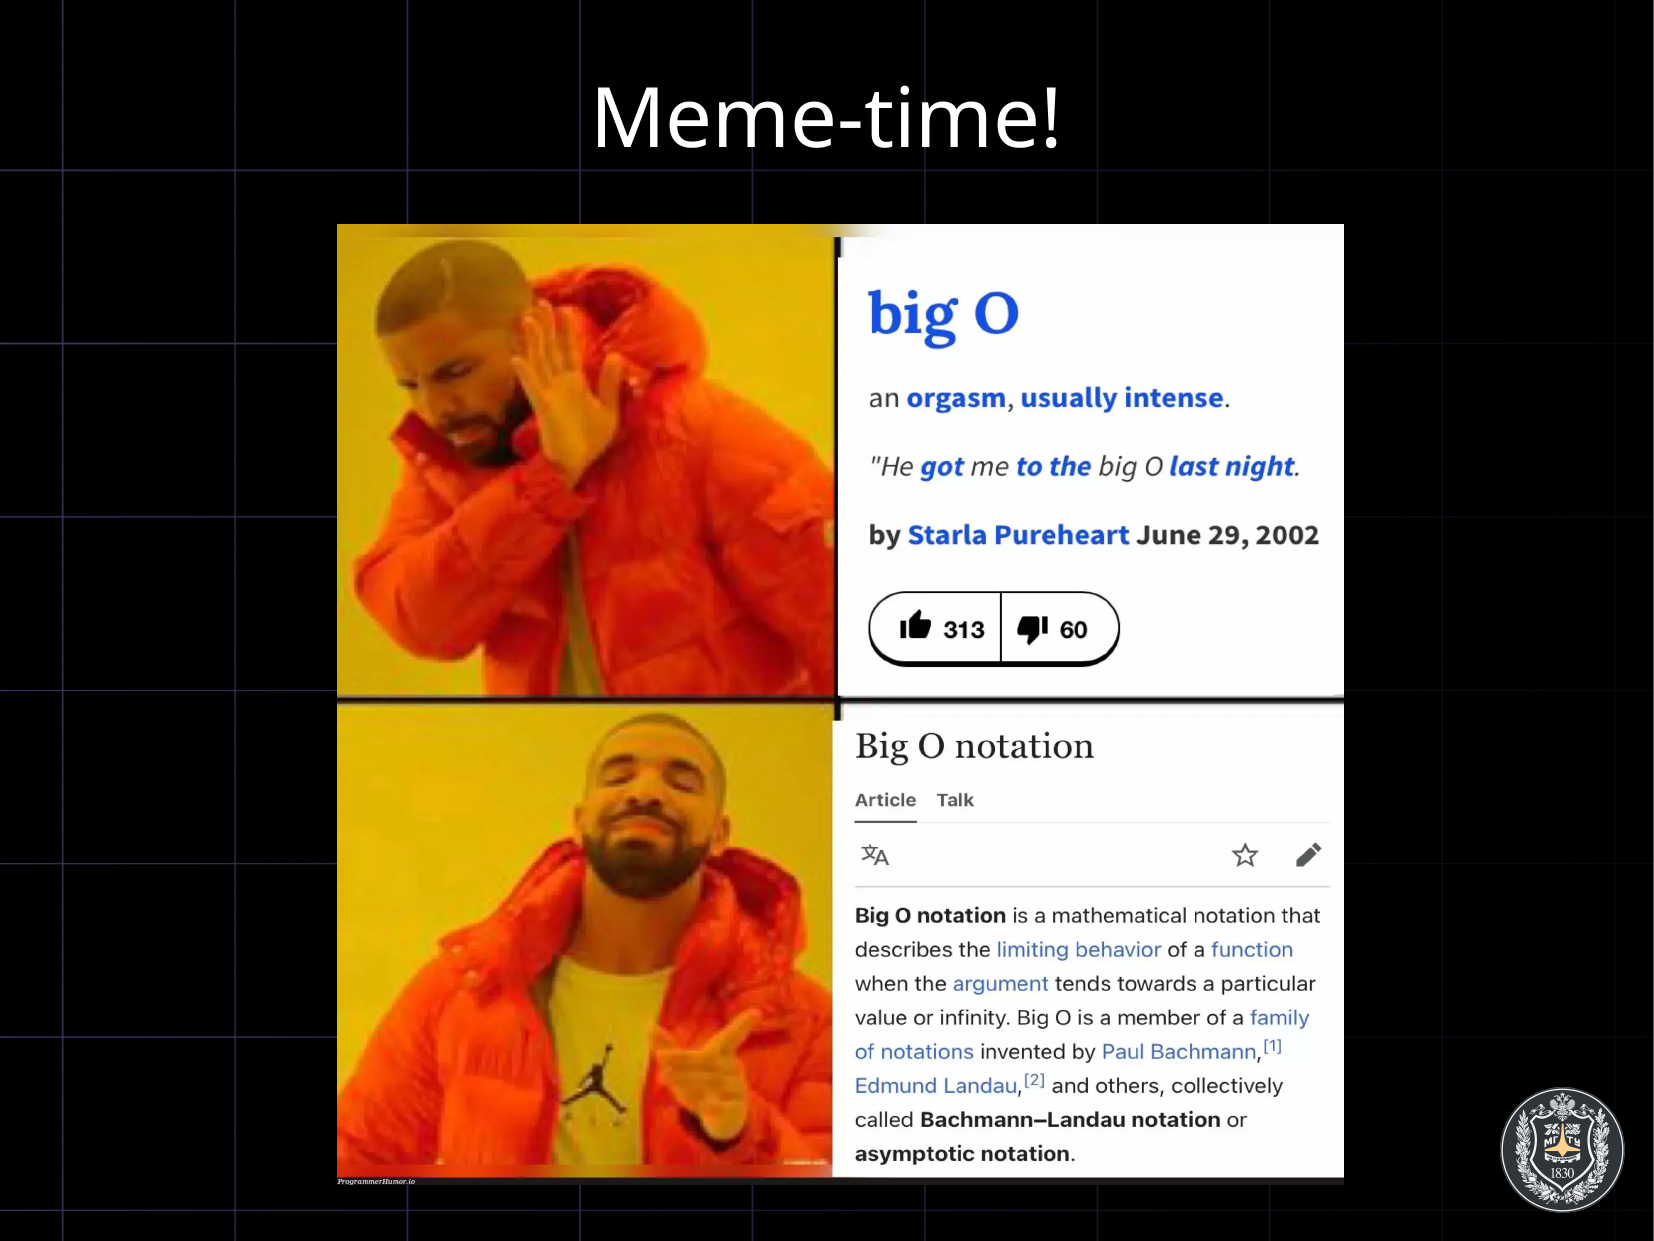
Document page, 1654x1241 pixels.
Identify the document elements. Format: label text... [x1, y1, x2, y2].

title Meme-time! [82, 37, 1571, 193]
picture [0, 0, 1654, 1241]
